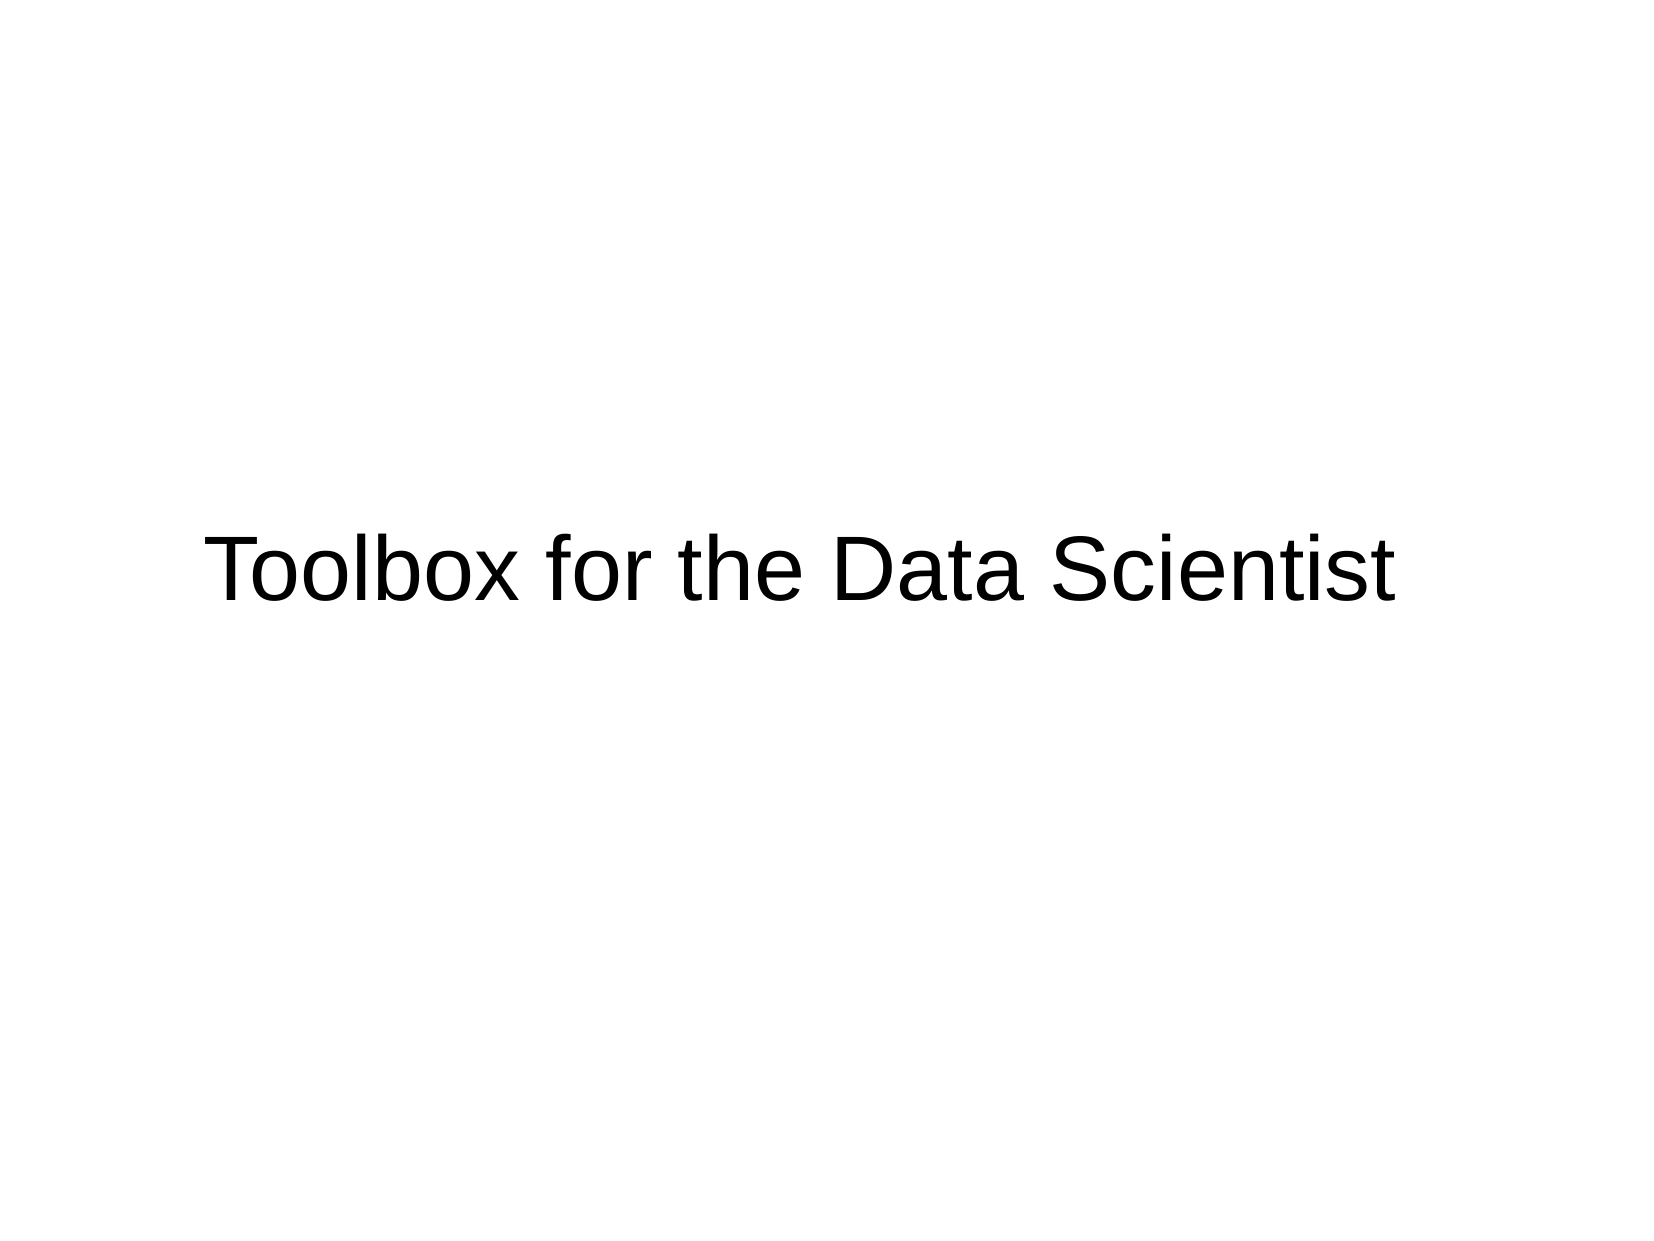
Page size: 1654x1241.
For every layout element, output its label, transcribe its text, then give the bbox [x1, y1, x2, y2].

title Toolbox for the Data Scientist [56, 465, 1546, 673]
